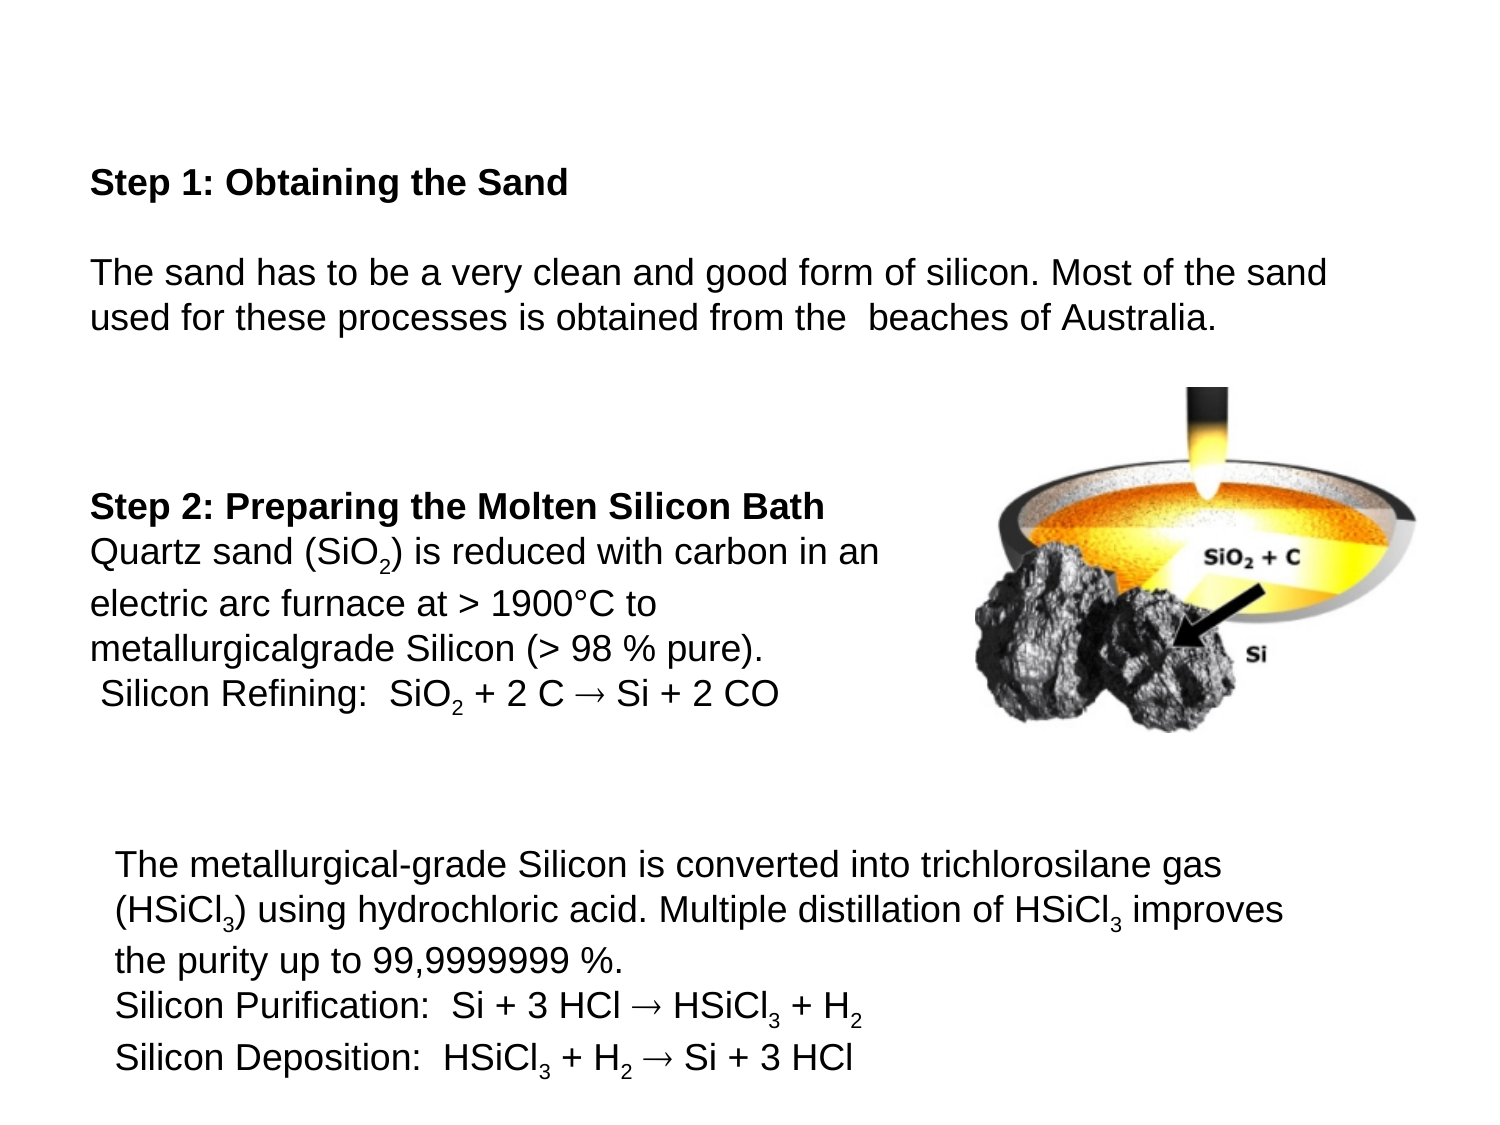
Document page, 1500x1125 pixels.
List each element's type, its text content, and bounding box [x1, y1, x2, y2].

picture [975, 391, 1419, 733]
text_box The metallurgical-grade Silicon is converted into trichlorosilane gas (HSiCl3) using hydrochloric acid. Multiple distillation of HSiCl3 improves the purity up to 99,9999999 %. Silicon Purification: Si + 3 HCl  HSiCl3 + H2 Silicon Deposition: HSiCl3 + H2  Si + 3 HCl [99, 787, 1350, 1092]
text_box Step 1: Obtaining the Sand The sand has to be a very clean and good form of silicon. Most of the sand used for these processes is obtained from the beaches of Australia. [75, 149, 1426, 391]
text_box Step 2: Preparing the Molten Silicon Bath Quartz sand (SiO2) is reduced with carbon in an electric arc furnace at > 1900°C to metallurgicalgrade Silicon (> 98 % pure). Silicon Refining: SiO2 + 2 C  Si + 2 CO [74, 474, 950, 728]
